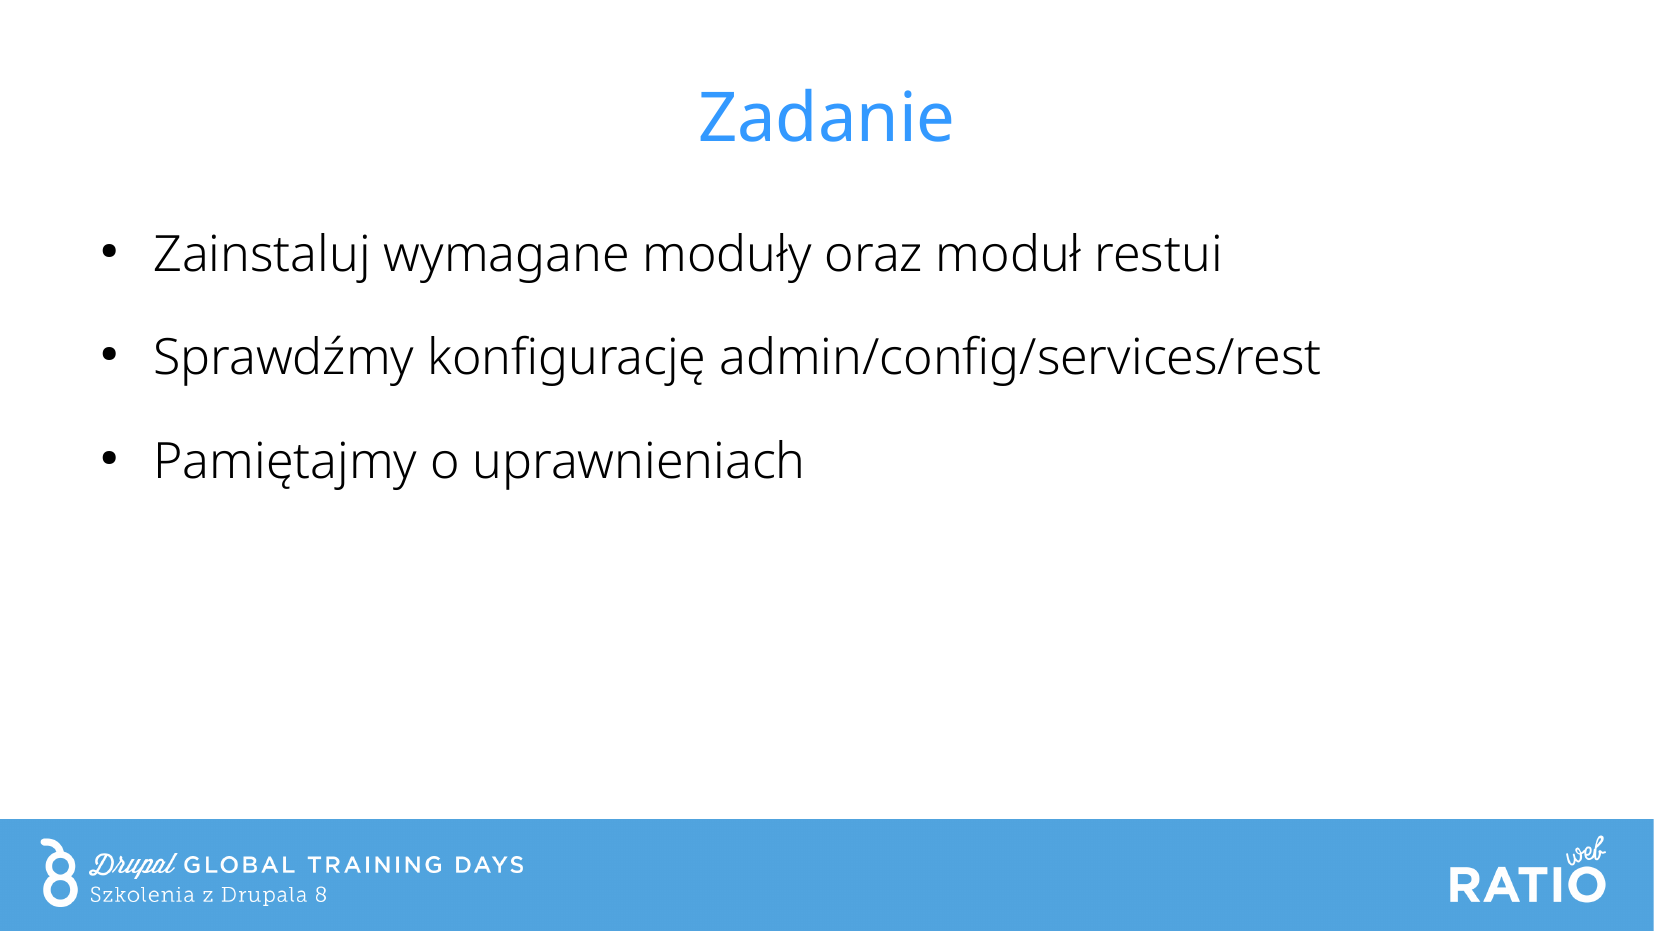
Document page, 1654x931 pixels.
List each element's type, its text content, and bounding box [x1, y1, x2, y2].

list Zainstaluj wymagane moduły oraz moduł restui Sprawdźmy konfigurację admin/config/services/rest Pamiętajmy o uprawnieniach [82, 217, 1571, 758]
picture [0, 0, 1654, 931]
title Zadanie [82, 37, 1571, 193]
